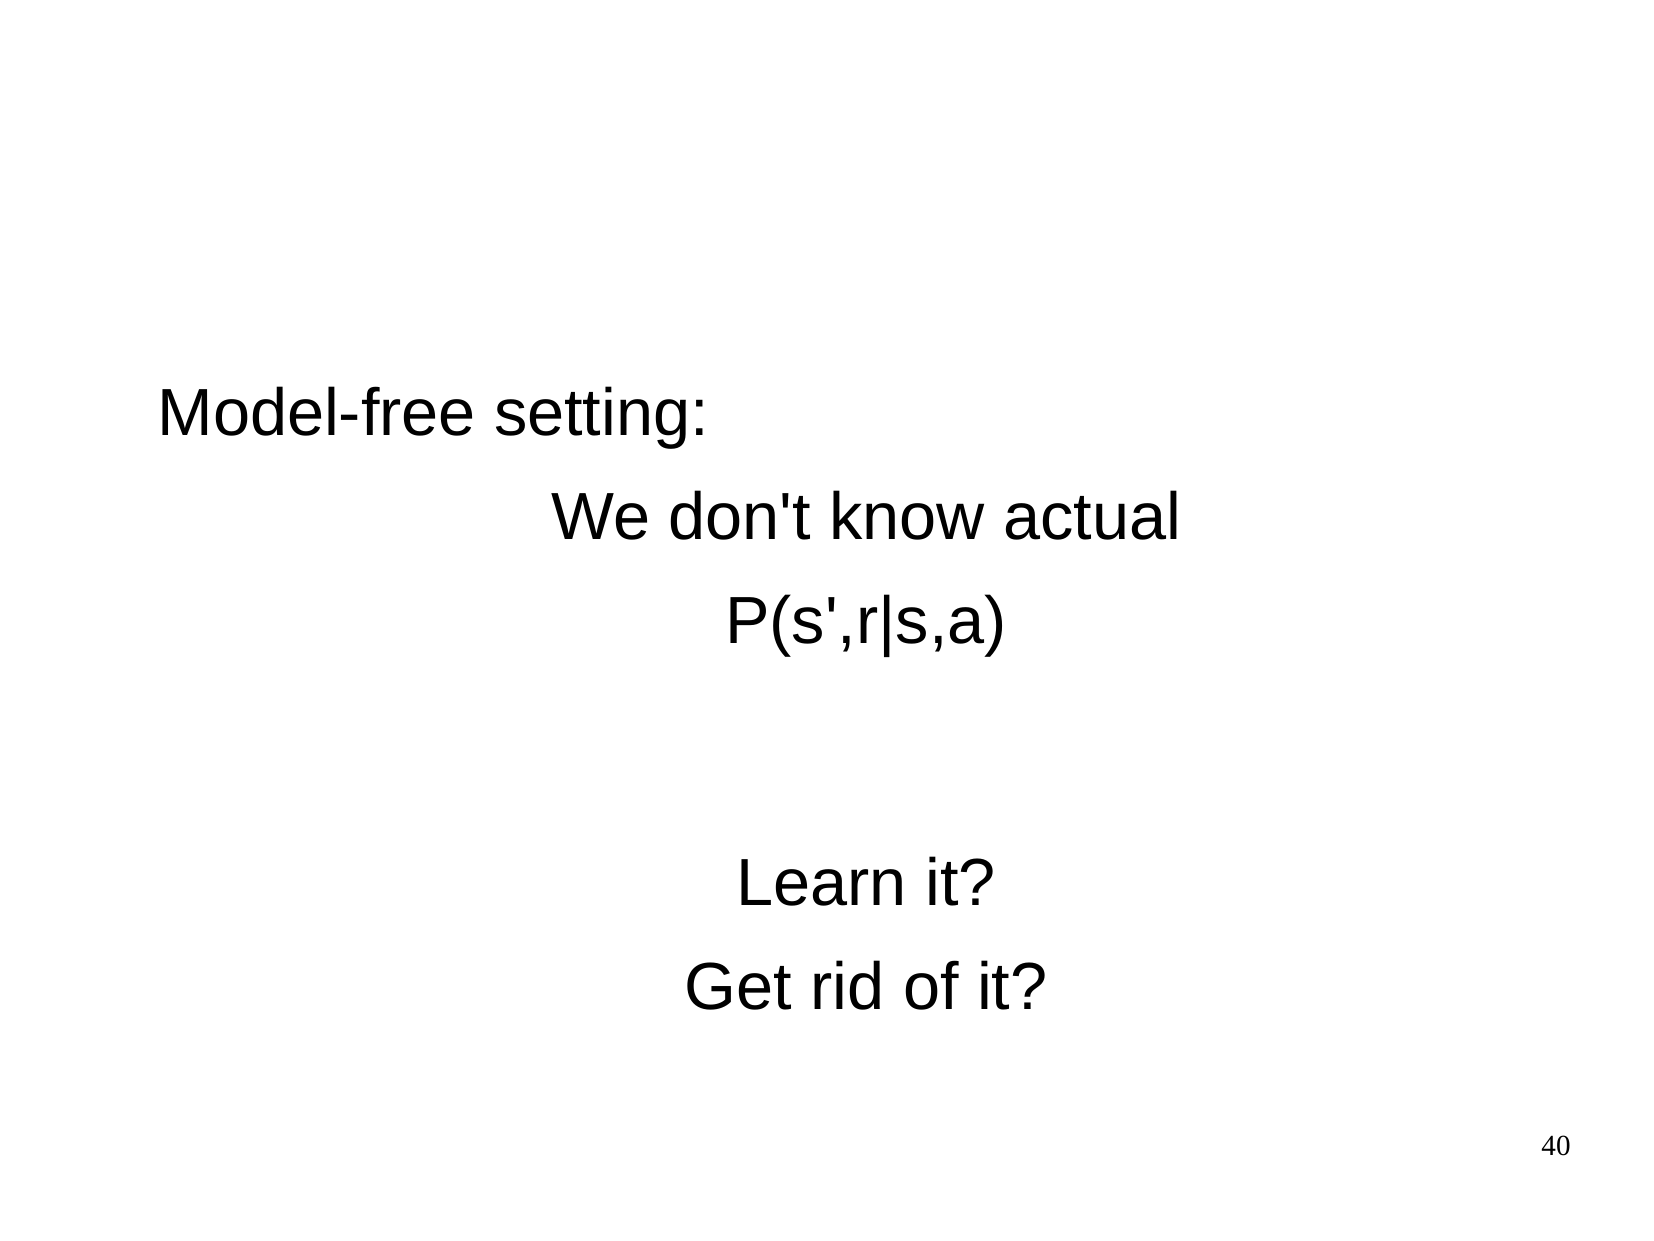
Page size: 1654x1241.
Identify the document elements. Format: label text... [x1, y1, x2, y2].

list Model-free setting: We don't know actual P(s',r|s,a) Learn it? Get rid of it? [86, 375, 1576, 1081]
